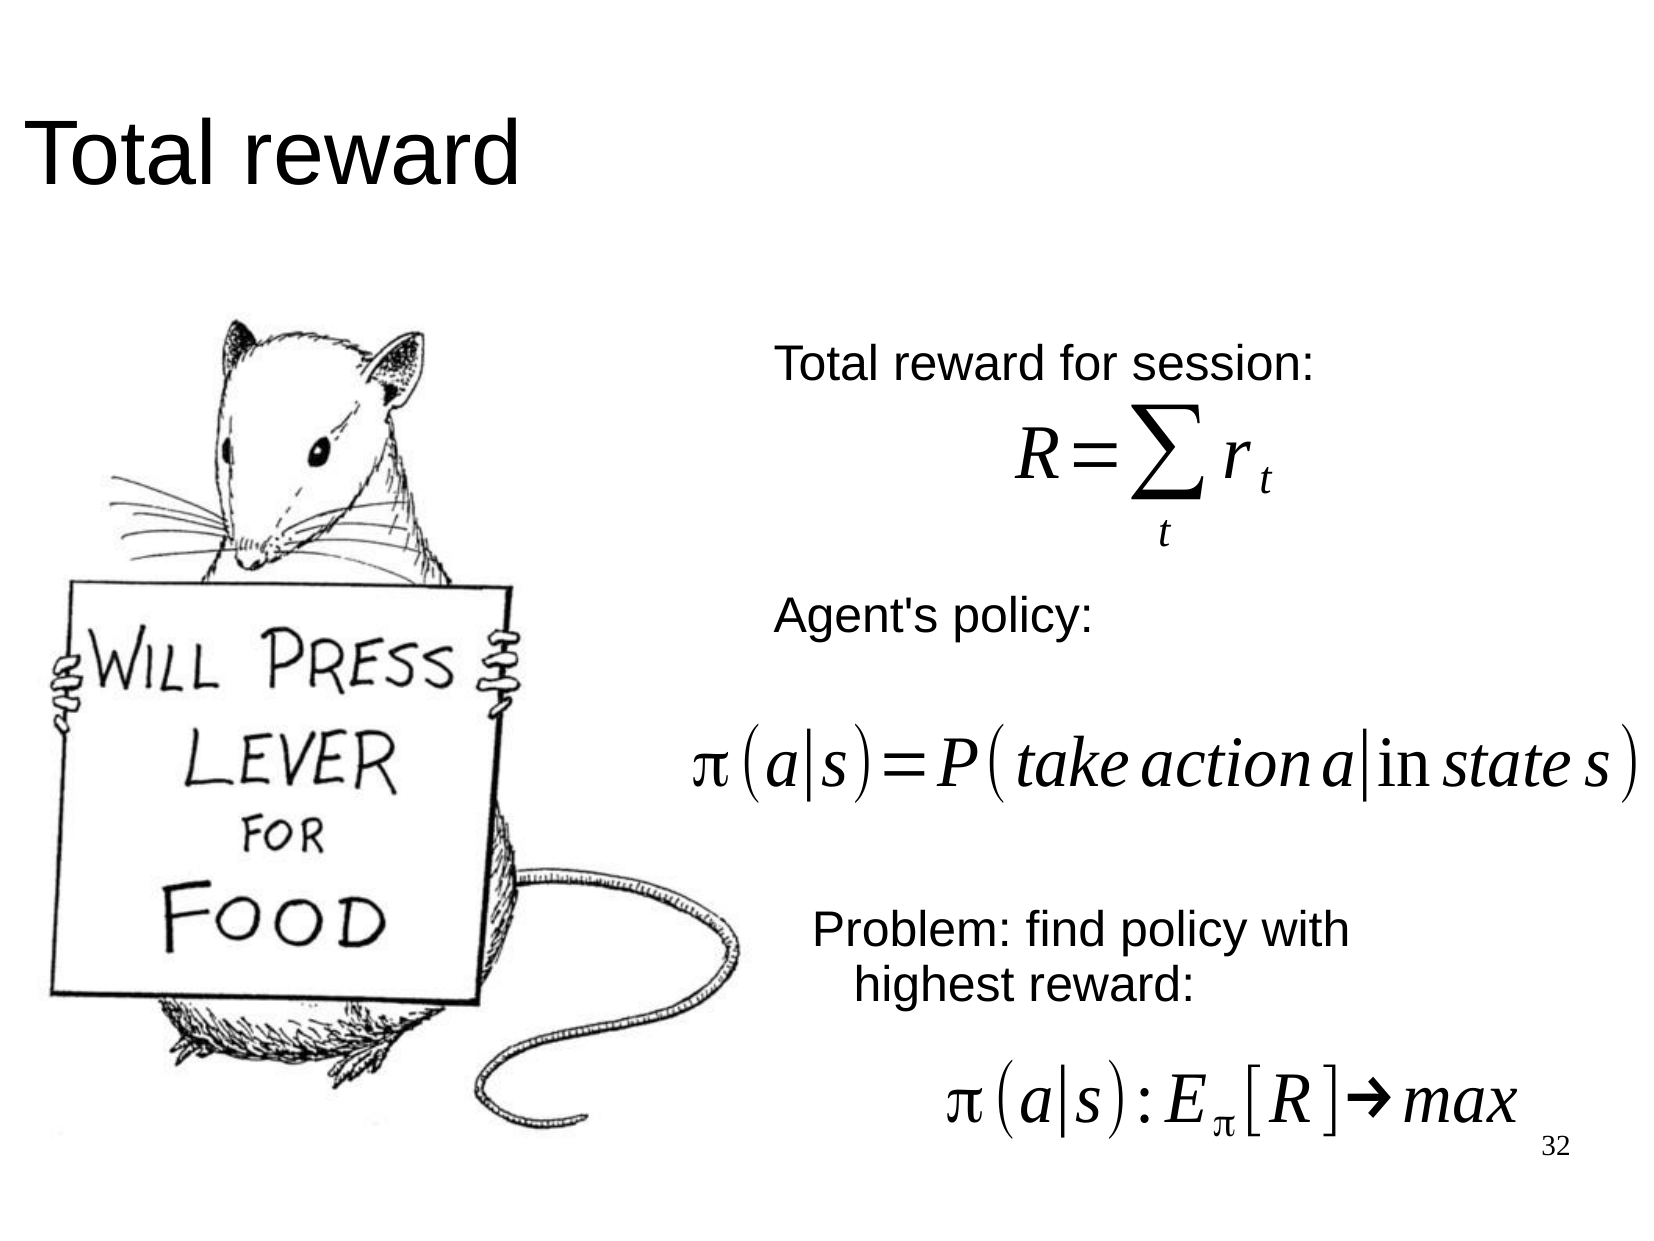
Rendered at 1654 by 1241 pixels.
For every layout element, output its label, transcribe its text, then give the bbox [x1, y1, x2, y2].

text_box Problem: find policy with highest reward: [776, 900, 1654, 1013]
chart [992, 396, 1291, 556]
title Total reward [23, 49, 1512, 257]
chart [674, 717, 1654, 806]
picture [0, 250, 761, 1241]
chart [928, 1054, 1539, 1142]
text_box Total reward for session: [738, 334, 1654, 448]
text_box Agent's policy: [738, 563, 1654, 667]
